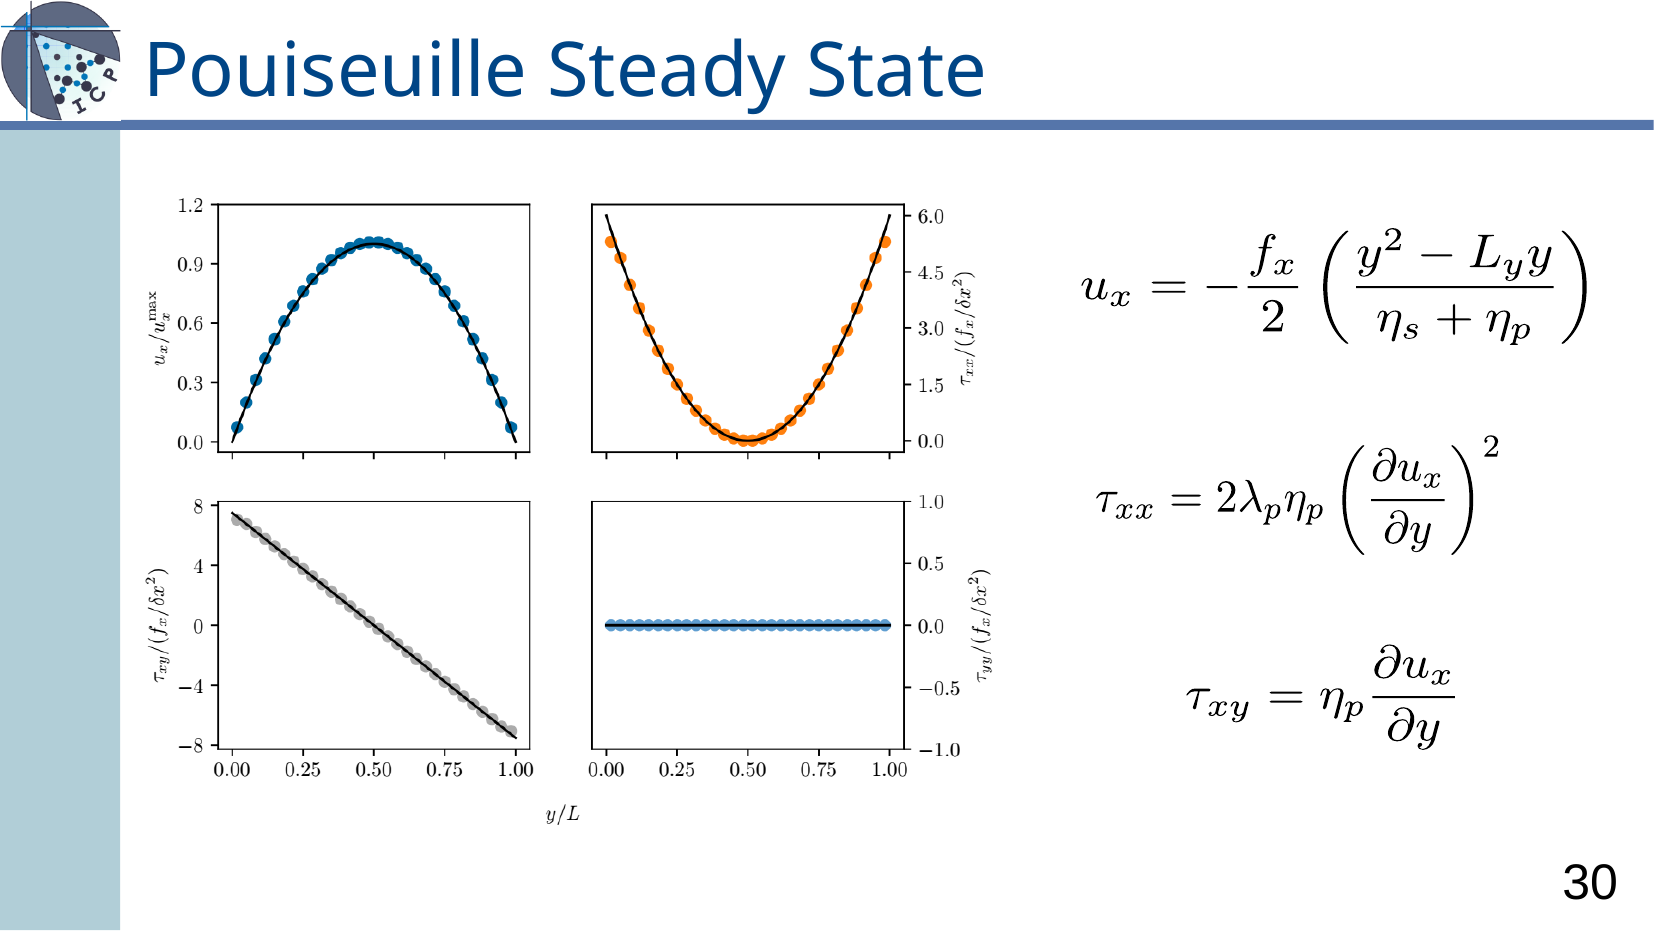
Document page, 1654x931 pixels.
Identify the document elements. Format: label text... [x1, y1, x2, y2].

text_box [1185, 644, 1456, 750]
text_box [1080, 228, 1598, 345]
picture [135, 176, 1021, 840]
title Pouiseuille Steady State [135, 0, 1636, 121]
text_box [1095, 435, 1501, 555]
picture [0, 0, 121, 121]
